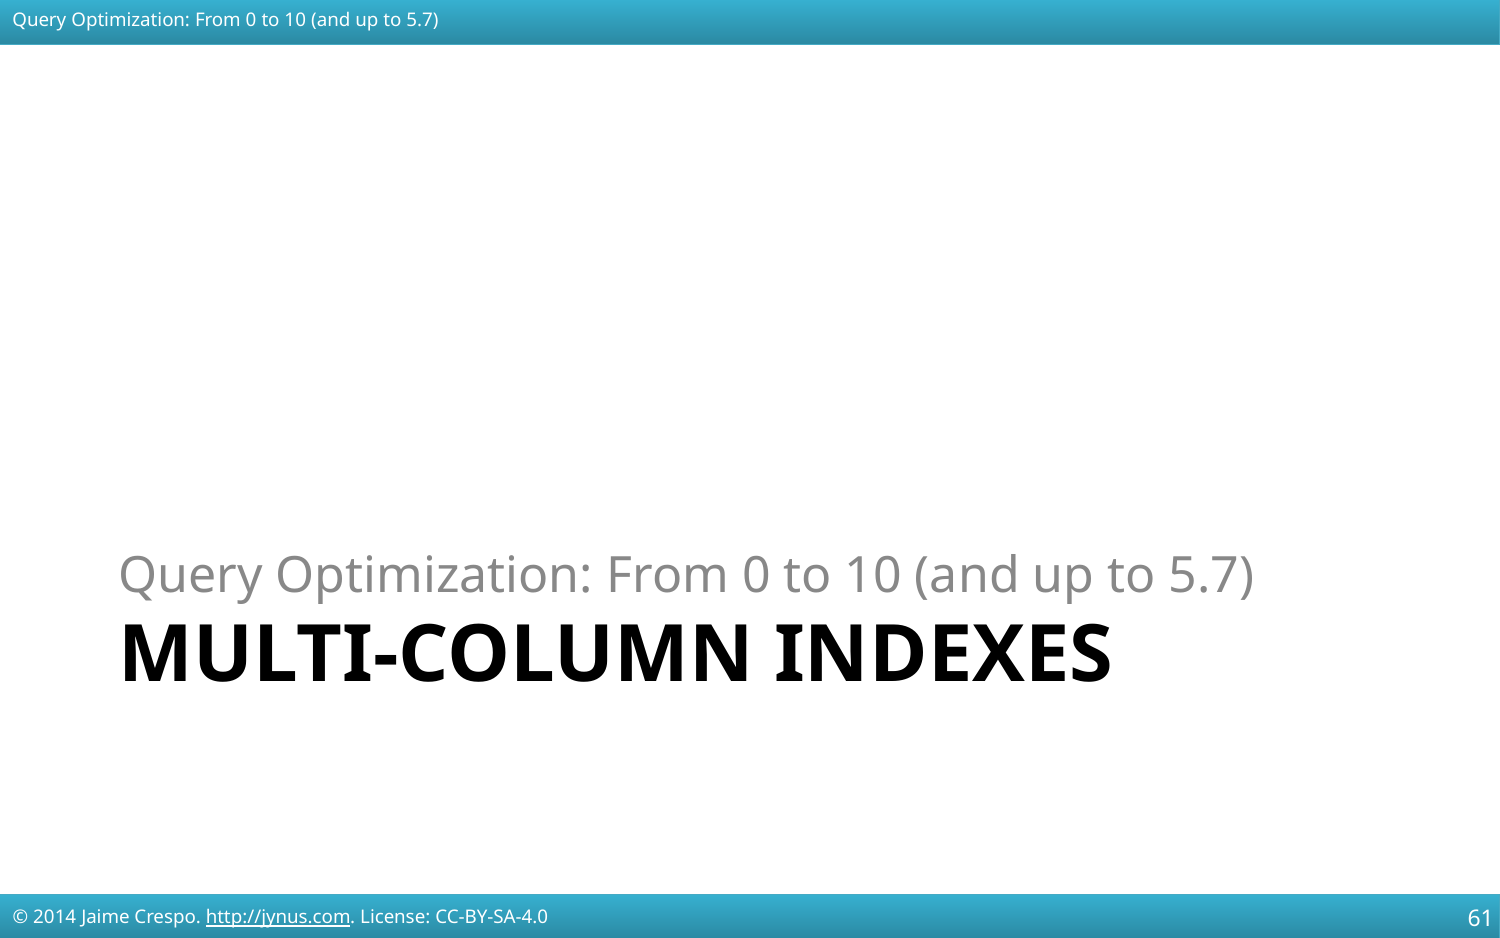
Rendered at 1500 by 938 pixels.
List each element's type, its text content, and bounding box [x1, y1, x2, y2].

list Query Optimization: From 0 to 10 (and up to 5.7) [118, 162, 1446, 603]
title Multi-column Indexes [118, 603, 1394, 938]
slide_number [1389, 896, 1490, 935]
